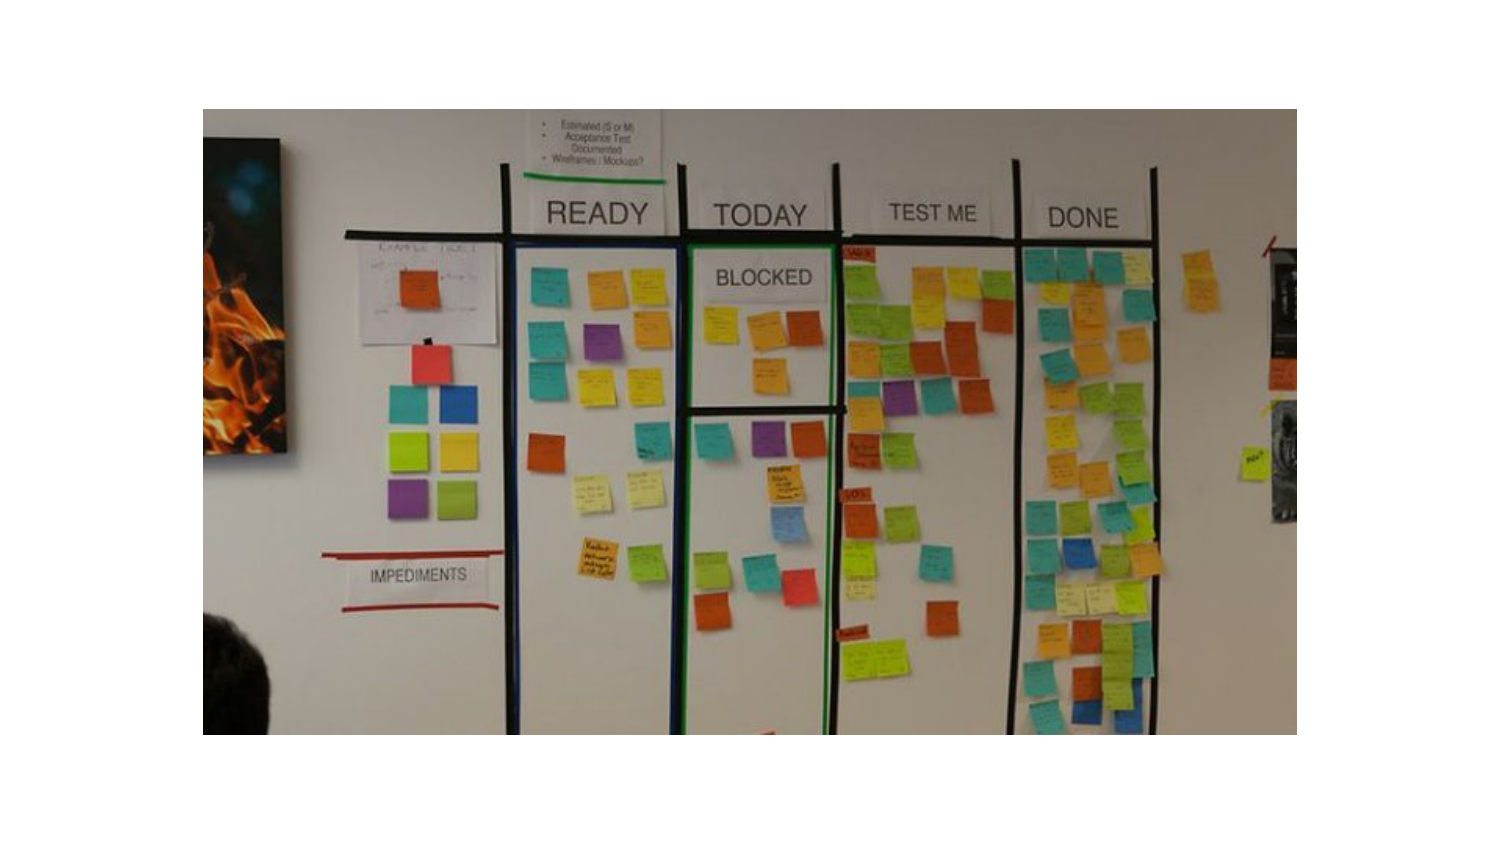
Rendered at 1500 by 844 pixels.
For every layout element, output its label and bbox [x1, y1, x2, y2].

picture [203, 109, 1297, 735]
